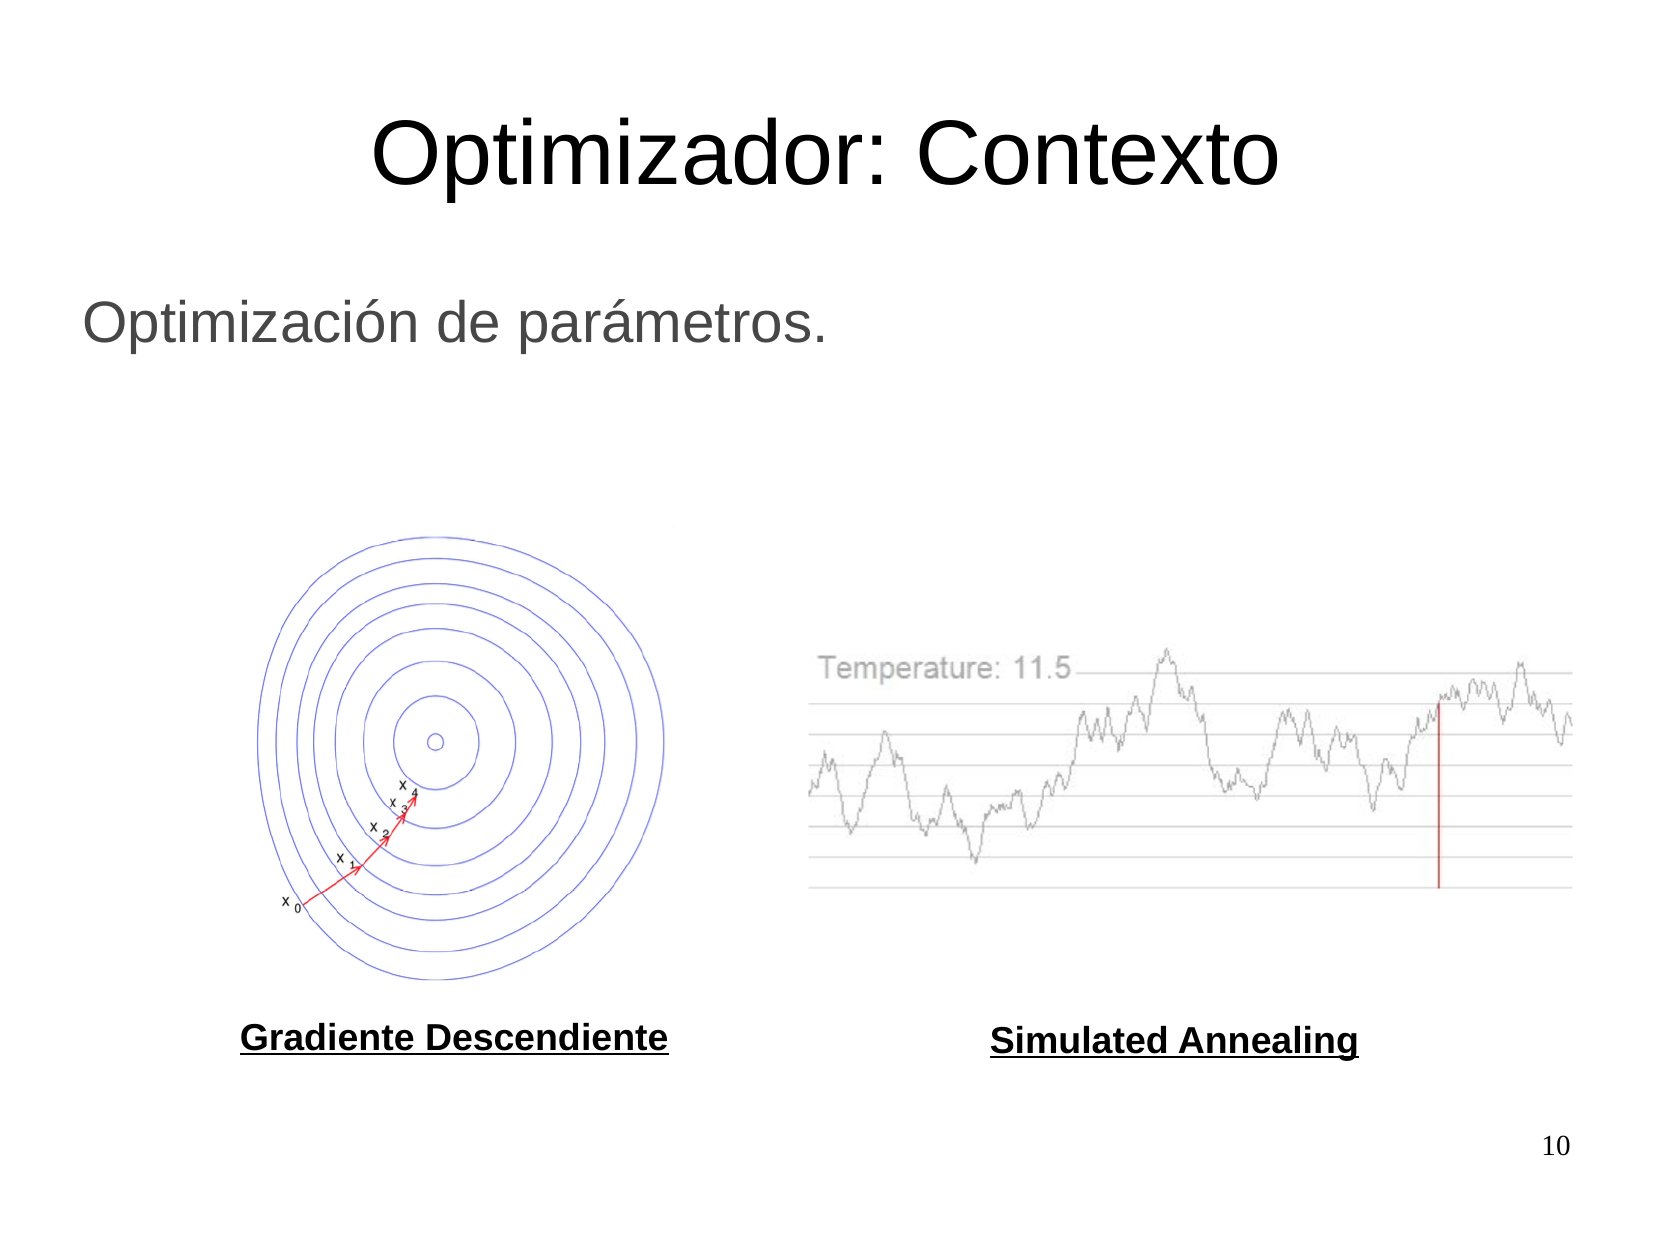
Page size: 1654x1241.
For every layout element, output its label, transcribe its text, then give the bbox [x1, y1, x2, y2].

list Optimización de parámetros. [82, 290, 1571, 1010]
text_box Simulated Annealing [975, 1012, 1381, 1111]
picture [795, 629, 1587, 910]
text_box Gradiente Descendiente [225, 1009, 706, 1108]
title Optimizador: Contexto [82, 49, 1571, 257]
picture [225, 517, 698, 1009]
